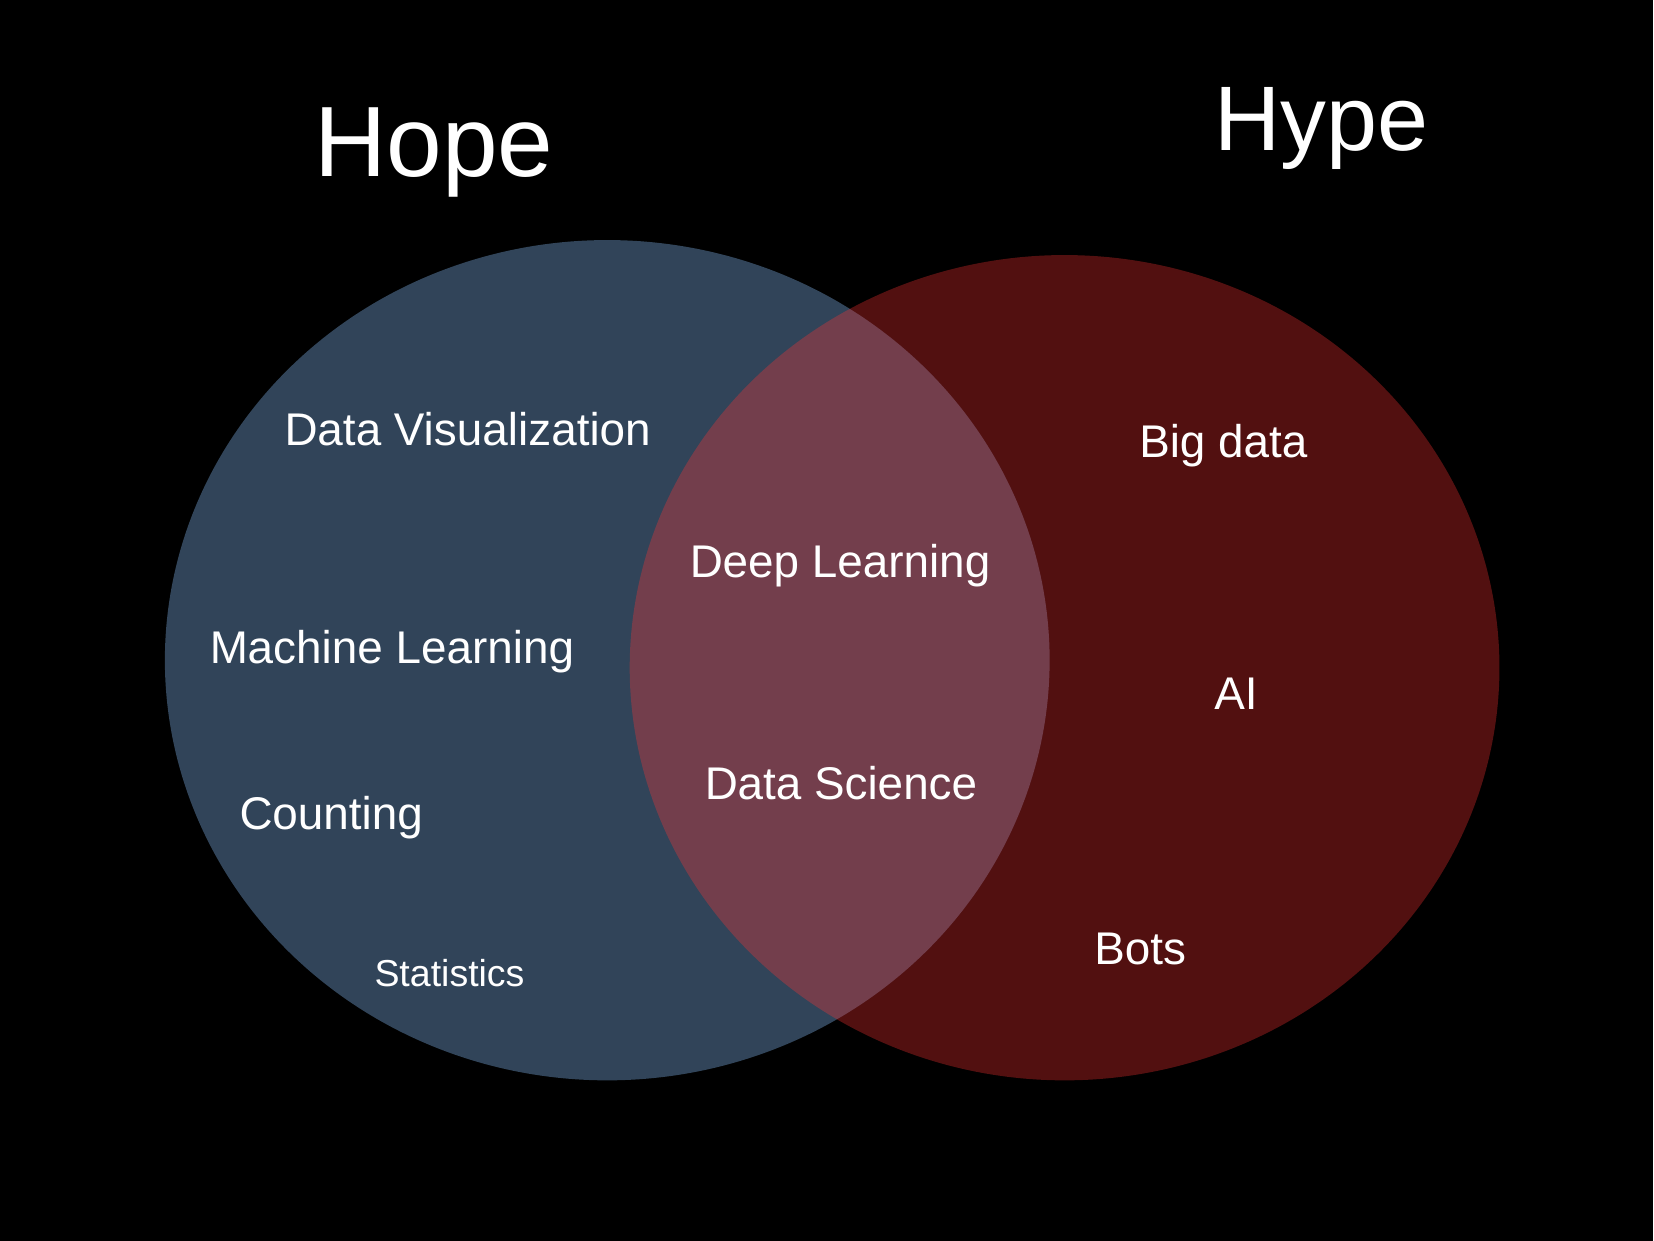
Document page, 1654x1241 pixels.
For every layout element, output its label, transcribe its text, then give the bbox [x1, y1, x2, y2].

text_box Statistics [359, 945, 630, 1003]
text_box Data Visualization [269, 396, 691, 514]
text_box Bots [1079, 915, 1275, 982]
text_box Counting [224, 780, 525, 847]
text_box Deep Learning [675, 528, 1096, 665]
text_box AI [1199, 660, 1380, 727]
text_box [164, 240, 1500, 1081]
text_box Hope [299, 78, 660, 205]
text_box Machine Learning [195, 615, 630, 733]
text_box Big data [1124, 408, 1365, 475]
text_box Data Science [690, 750, 1006, 868]
text_box Hype [1199, 60, 1590, 178]
